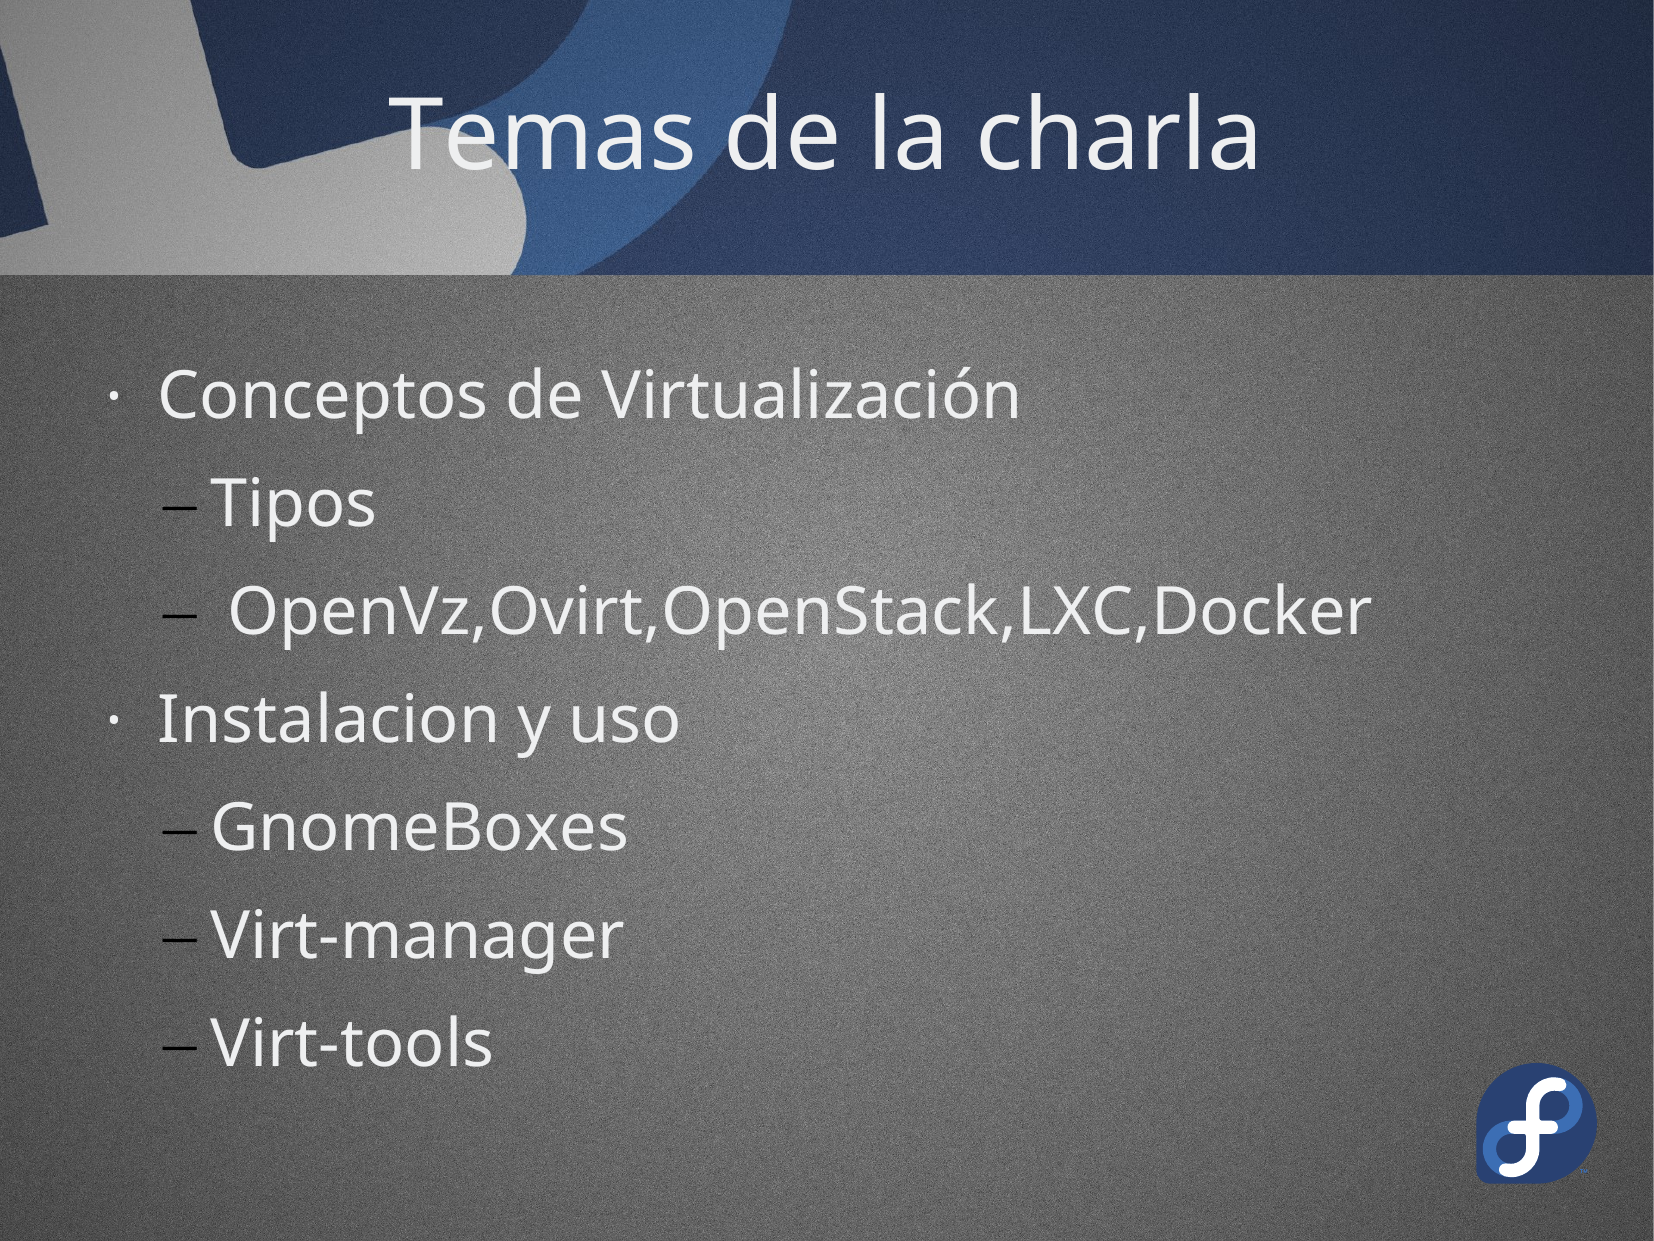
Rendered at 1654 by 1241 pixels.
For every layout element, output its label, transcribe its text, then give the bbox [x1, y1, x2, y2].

picture [0, 0, 1654, 1241]
text_box Conceptos de Virtualización Tipos OpenVz,Ovirt,OpenStack,LXC,Docker Instalacion y uso GnomeBoxes Virt-manager Virt-tools [88, 354, 1565, 1064]
text_box Temas de la charla [88, 29, 1565, 237]
